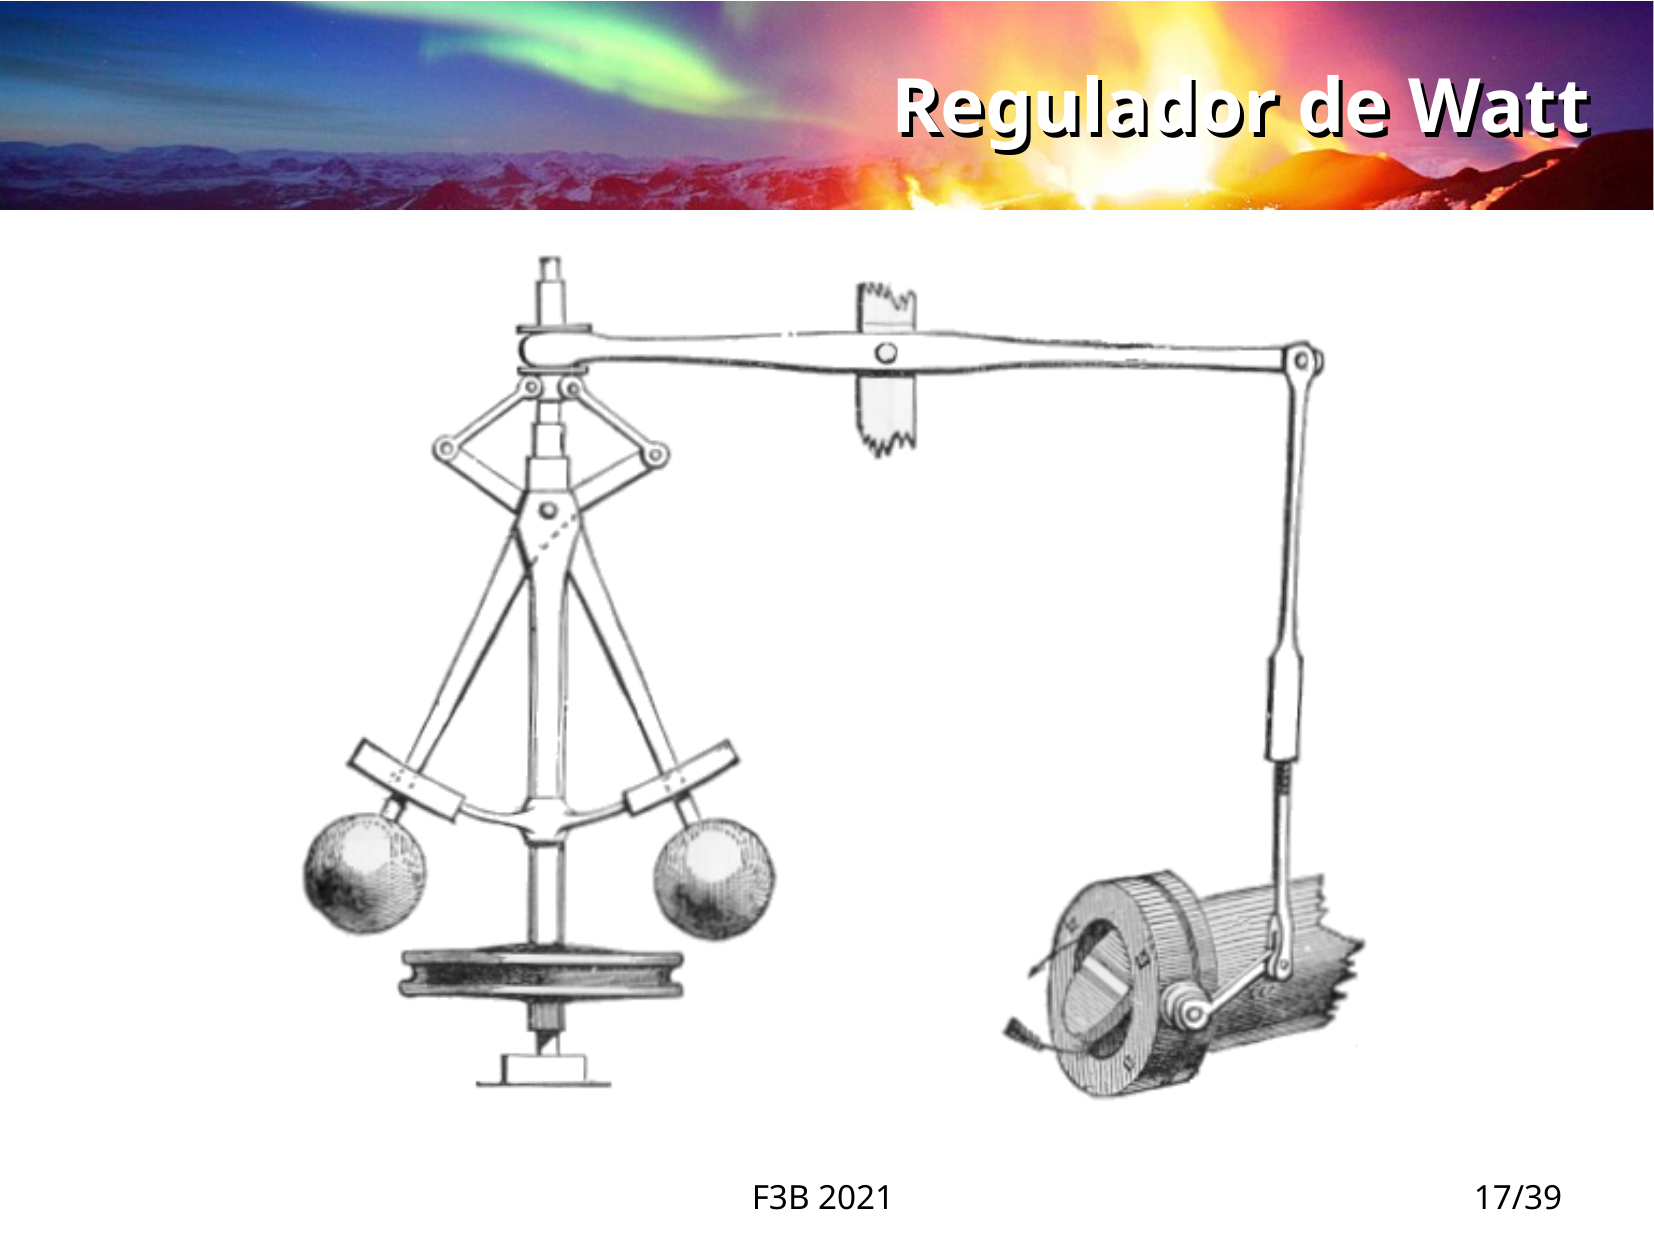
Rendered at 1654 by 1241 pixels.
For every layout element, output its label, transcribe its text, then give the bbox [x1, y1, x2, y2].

picture [281, 254, 1369, 1156]
title Regulador de Watt [45, 15, 1606, 191]
picture [0, 1, 1654, 210]
